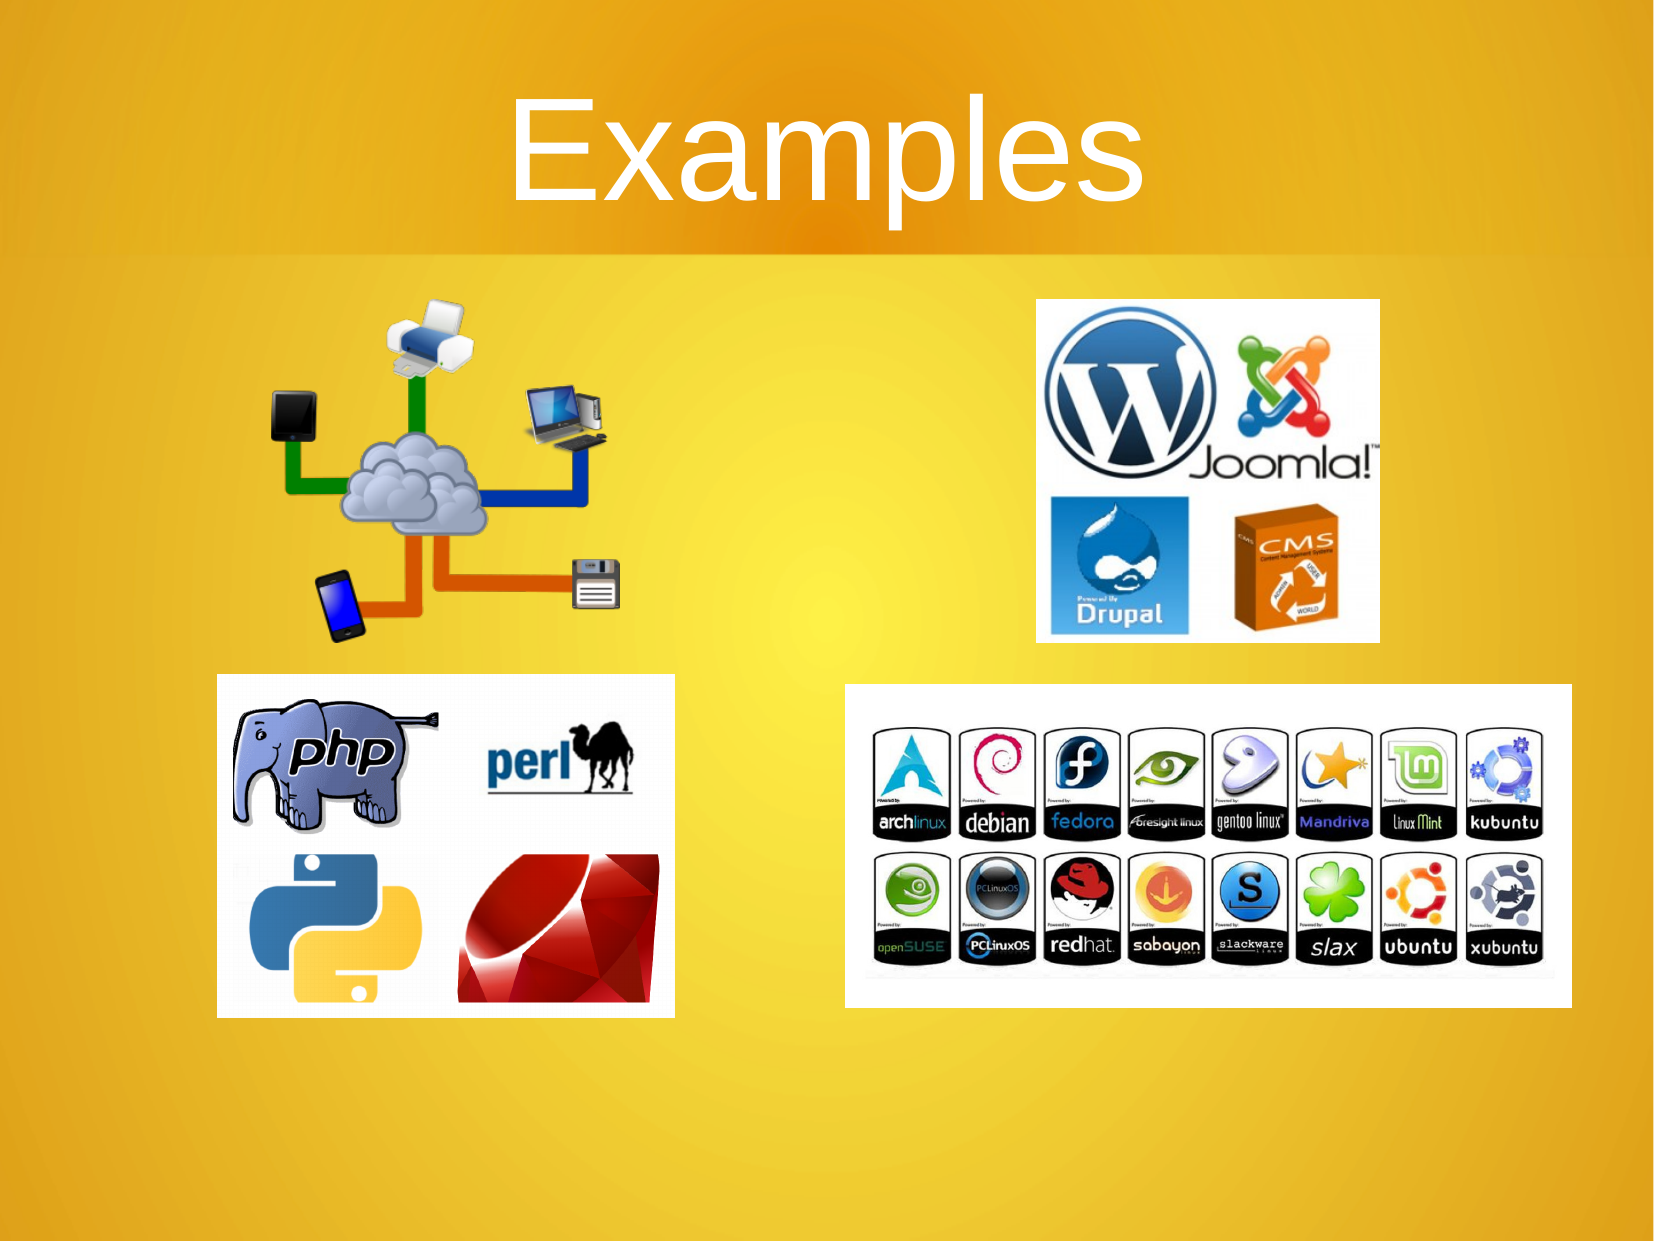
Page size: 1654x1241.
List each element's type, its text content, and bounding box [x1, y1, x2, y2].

title Examples [82, 47, 1571, 252]
picture [0, 0, 1654, 1241]
